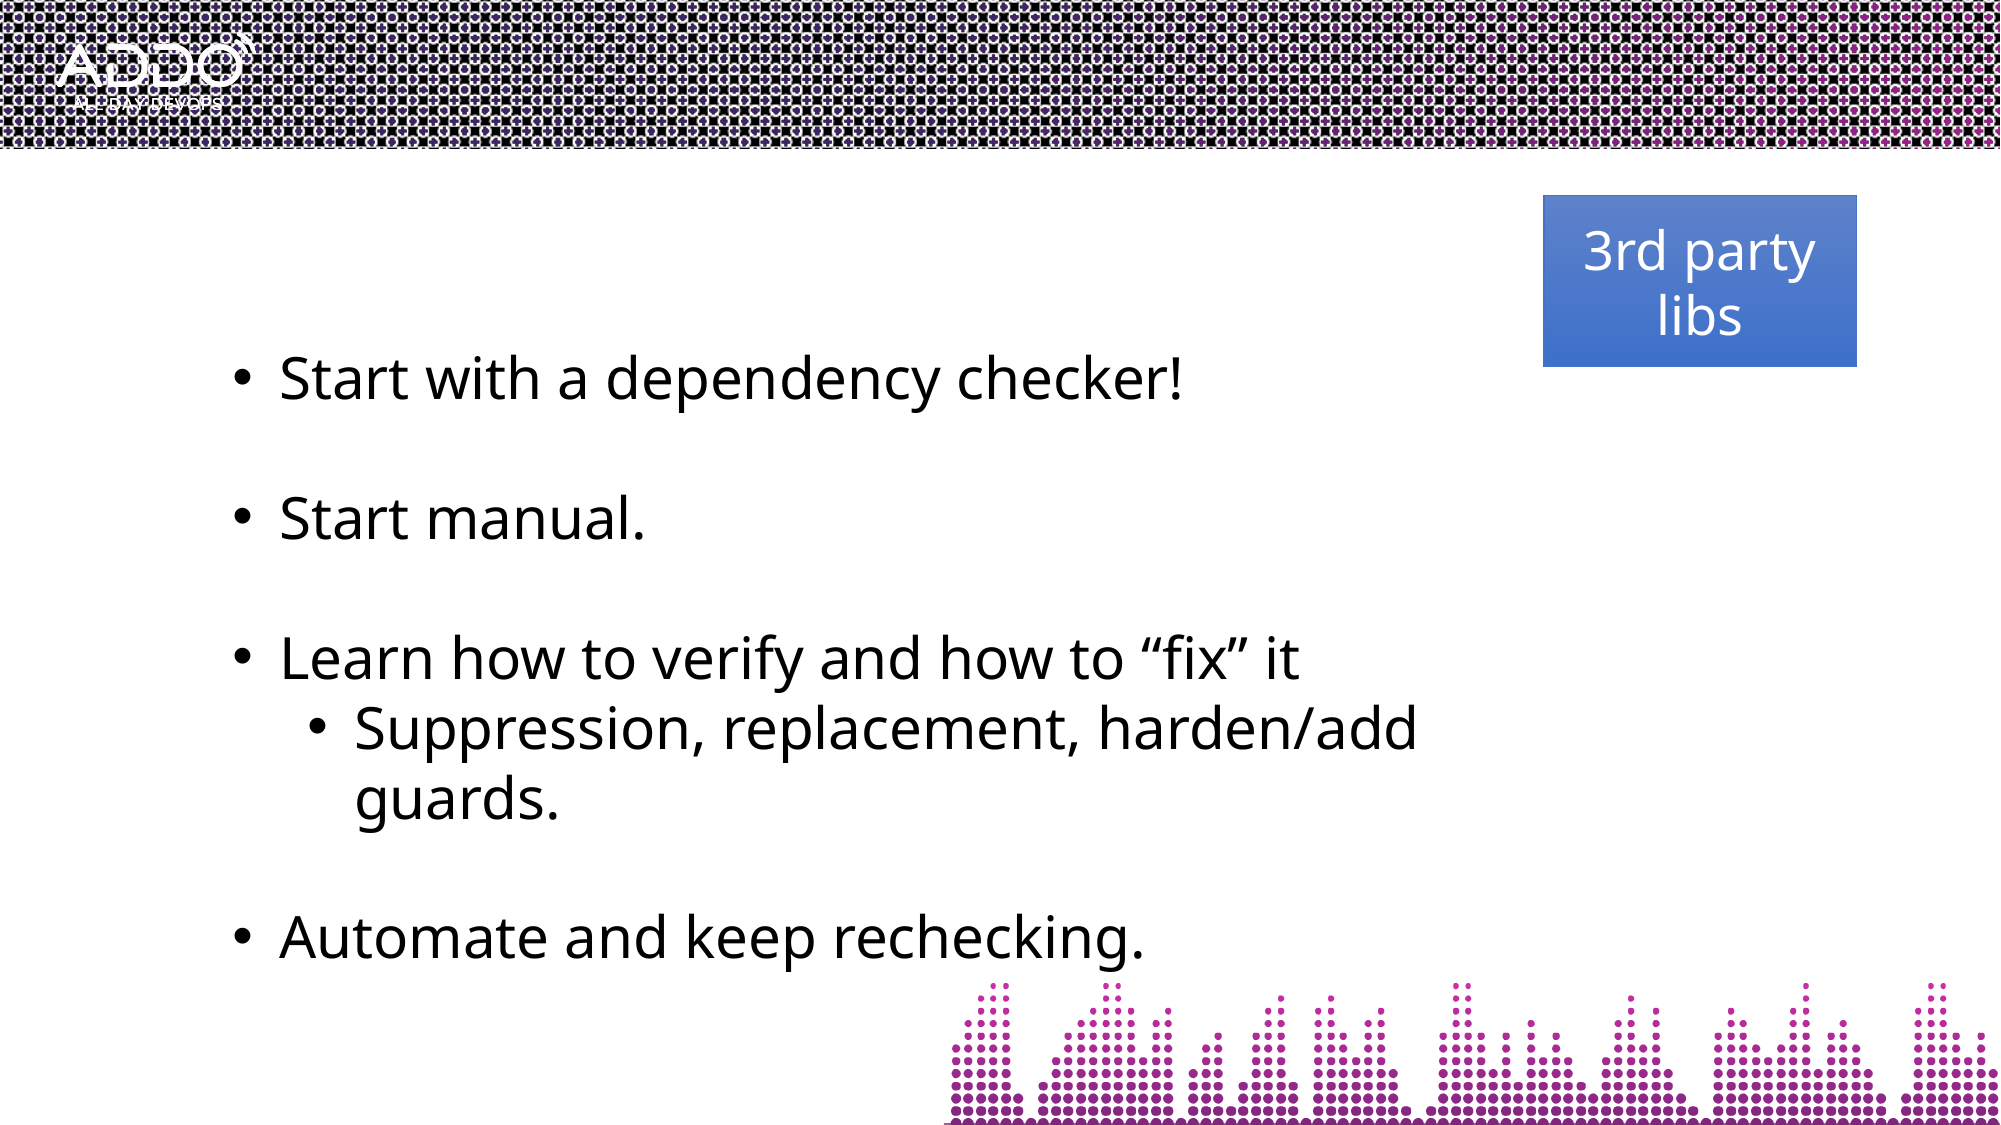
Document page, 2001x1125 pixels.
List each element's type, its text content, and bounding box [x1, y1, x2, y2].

picture [0, 0, 2000, 149]
picture [943, 983, 2000, 1125]
text_box 3rd party libs [1544, 195, 1857, 367]
text_box Start with a dependency checker! Start manual. Learn how to verify and how to “fix” it Suppression, replacement, harden/add guards. Automate and keep rechecking. [217, 333, 1549, 914]
